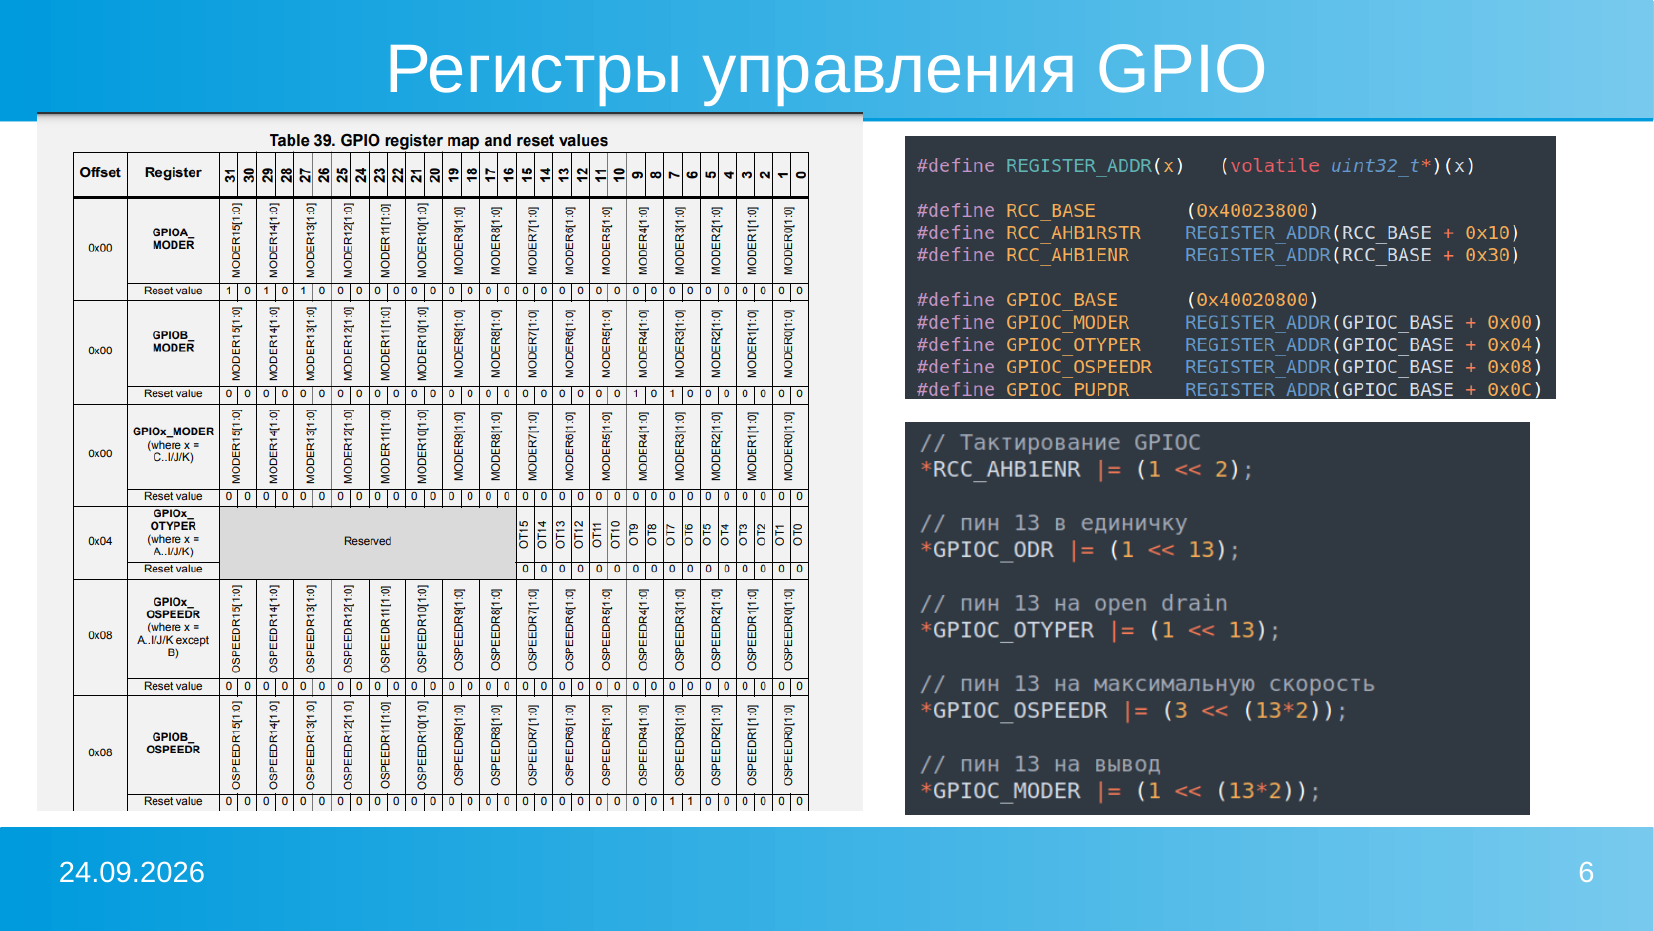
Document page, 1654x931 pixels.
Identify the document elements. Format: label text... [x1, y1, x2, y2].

picture [905, 422, 1530, 815]
picture [905, 136, 1556, 399]
title Регистры управления GPIO [59, 29, 1595, 108]
picture [37, 112, 863, 811]
